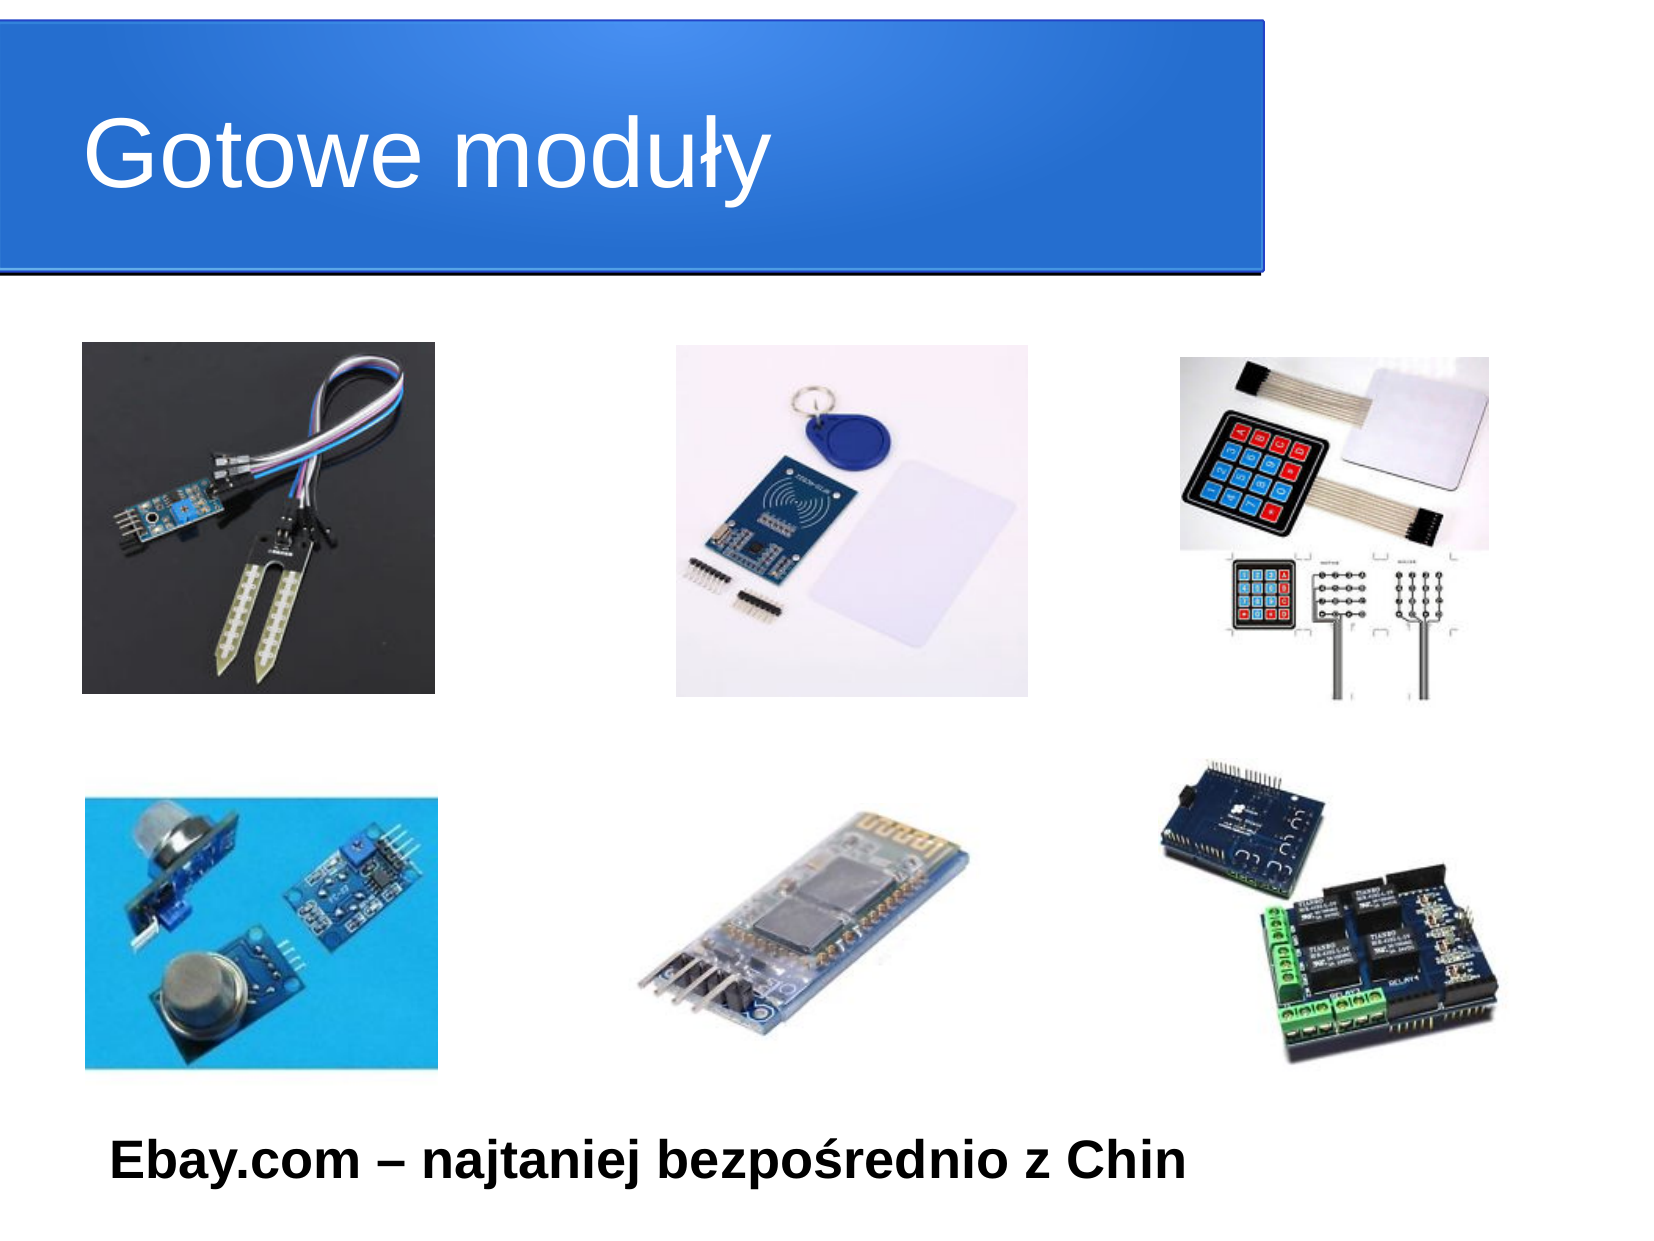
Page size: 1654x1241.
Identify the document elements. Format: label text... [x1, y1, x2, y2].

picture [628, 803, 981, 1058]
text_box Ebay.com – najtaniej bezpośrednio z Chin [94, 1122, 1571, 1199]
picture [82, 342, 435, 695]
picture [1180, 357, 1489, 709]
picture [1158, 758, 1510, 1076]
picture [676, 345, 1028, 697]
title Gotowe moduły [82, 49, 1250, 257]
picture [85, 758, 438, 1111]
